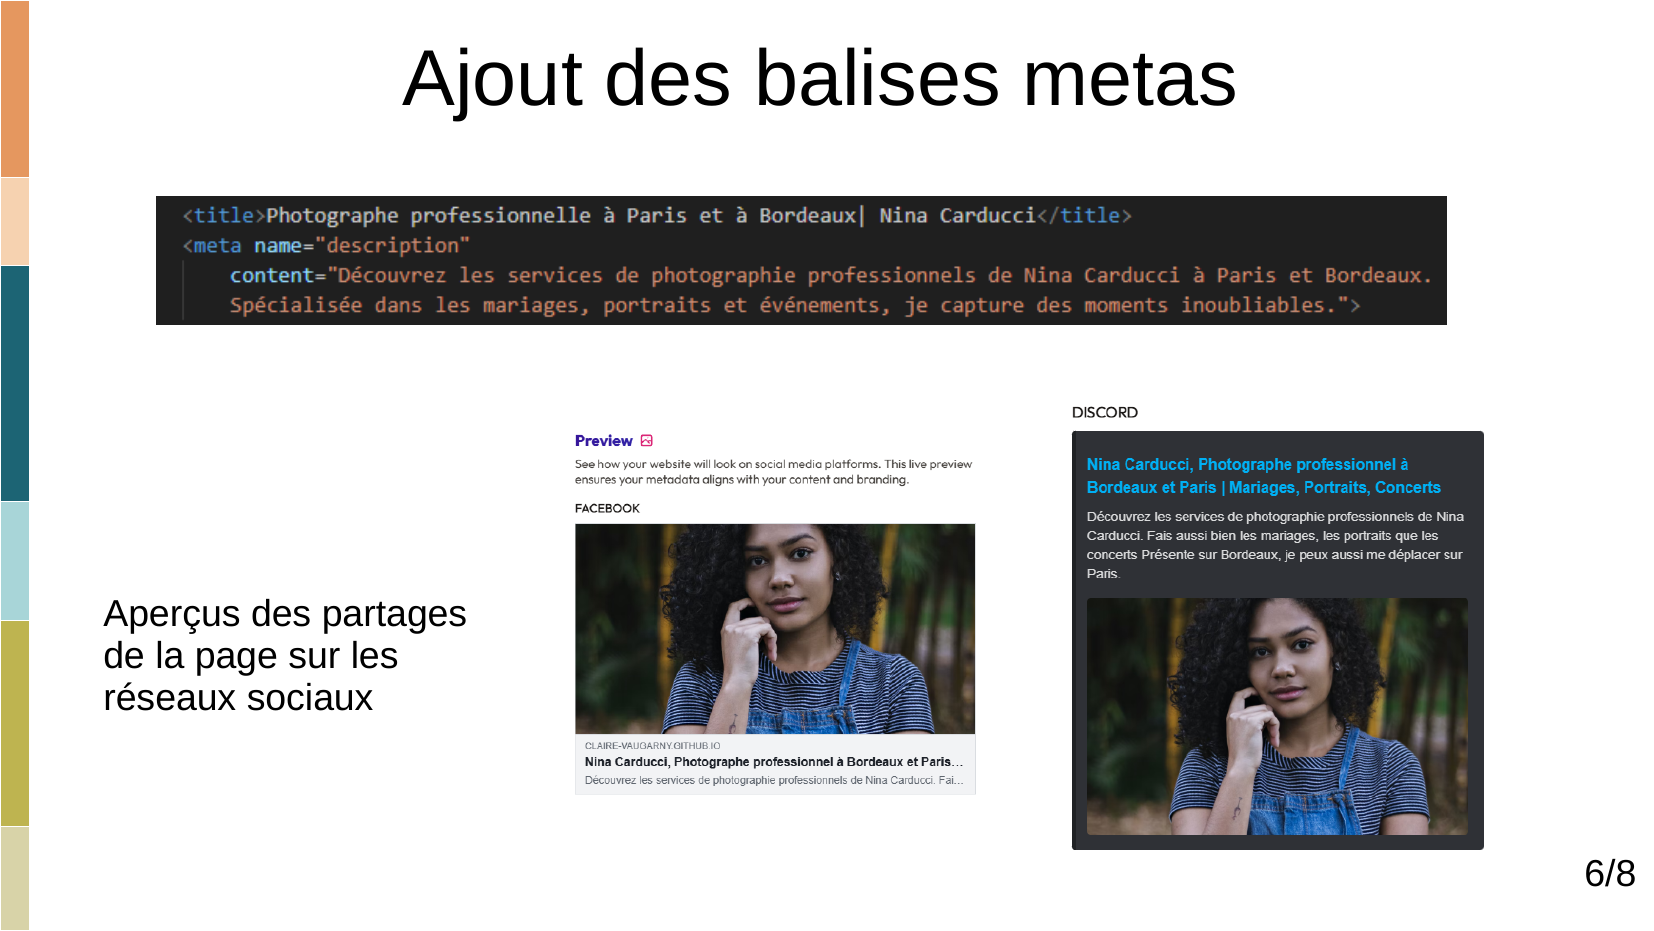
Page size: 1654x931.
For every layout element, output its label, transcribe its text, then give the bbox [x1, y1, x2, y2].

text_box [0, 0, 30, 931]
picture [1067, 398, 1487, 857]
text_box <numéro>/8 [1569, 845, 1654, 916]
title Ajout des balises metas [76, 0, 1565, 156]
text_box Aperçus des partages de la page sur les réseaux sociaux [88, 584, 532, 739]
picture [156, 196, 1447, 325]
picture [566, 424, 980, 798]
